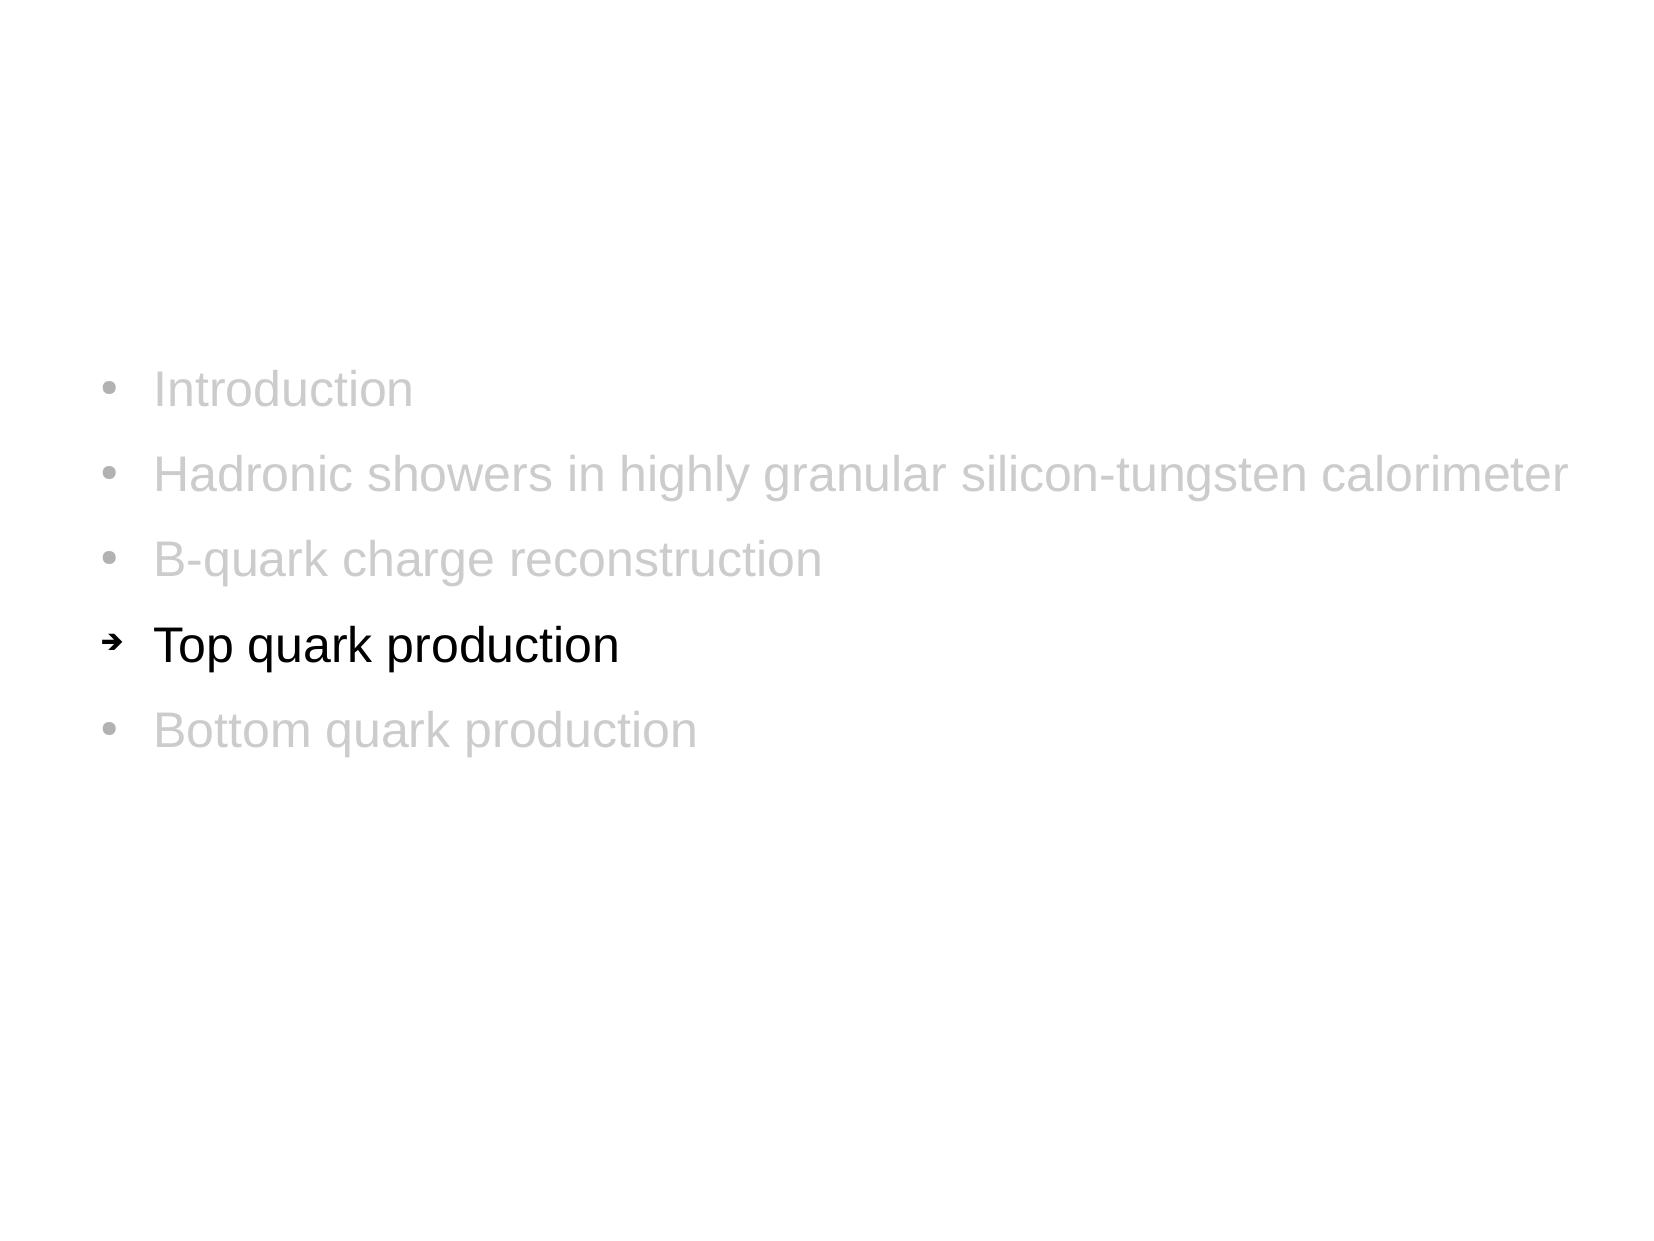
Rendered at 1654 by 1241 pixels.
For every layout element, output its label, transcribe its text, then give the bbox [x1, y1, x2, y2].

list Introduction Hadronic showers in highly granular silicon-tungsten calorimeter B-quark charge reconstruction Top quark production Bottom quark production [82, 361, 1571, 1081]
